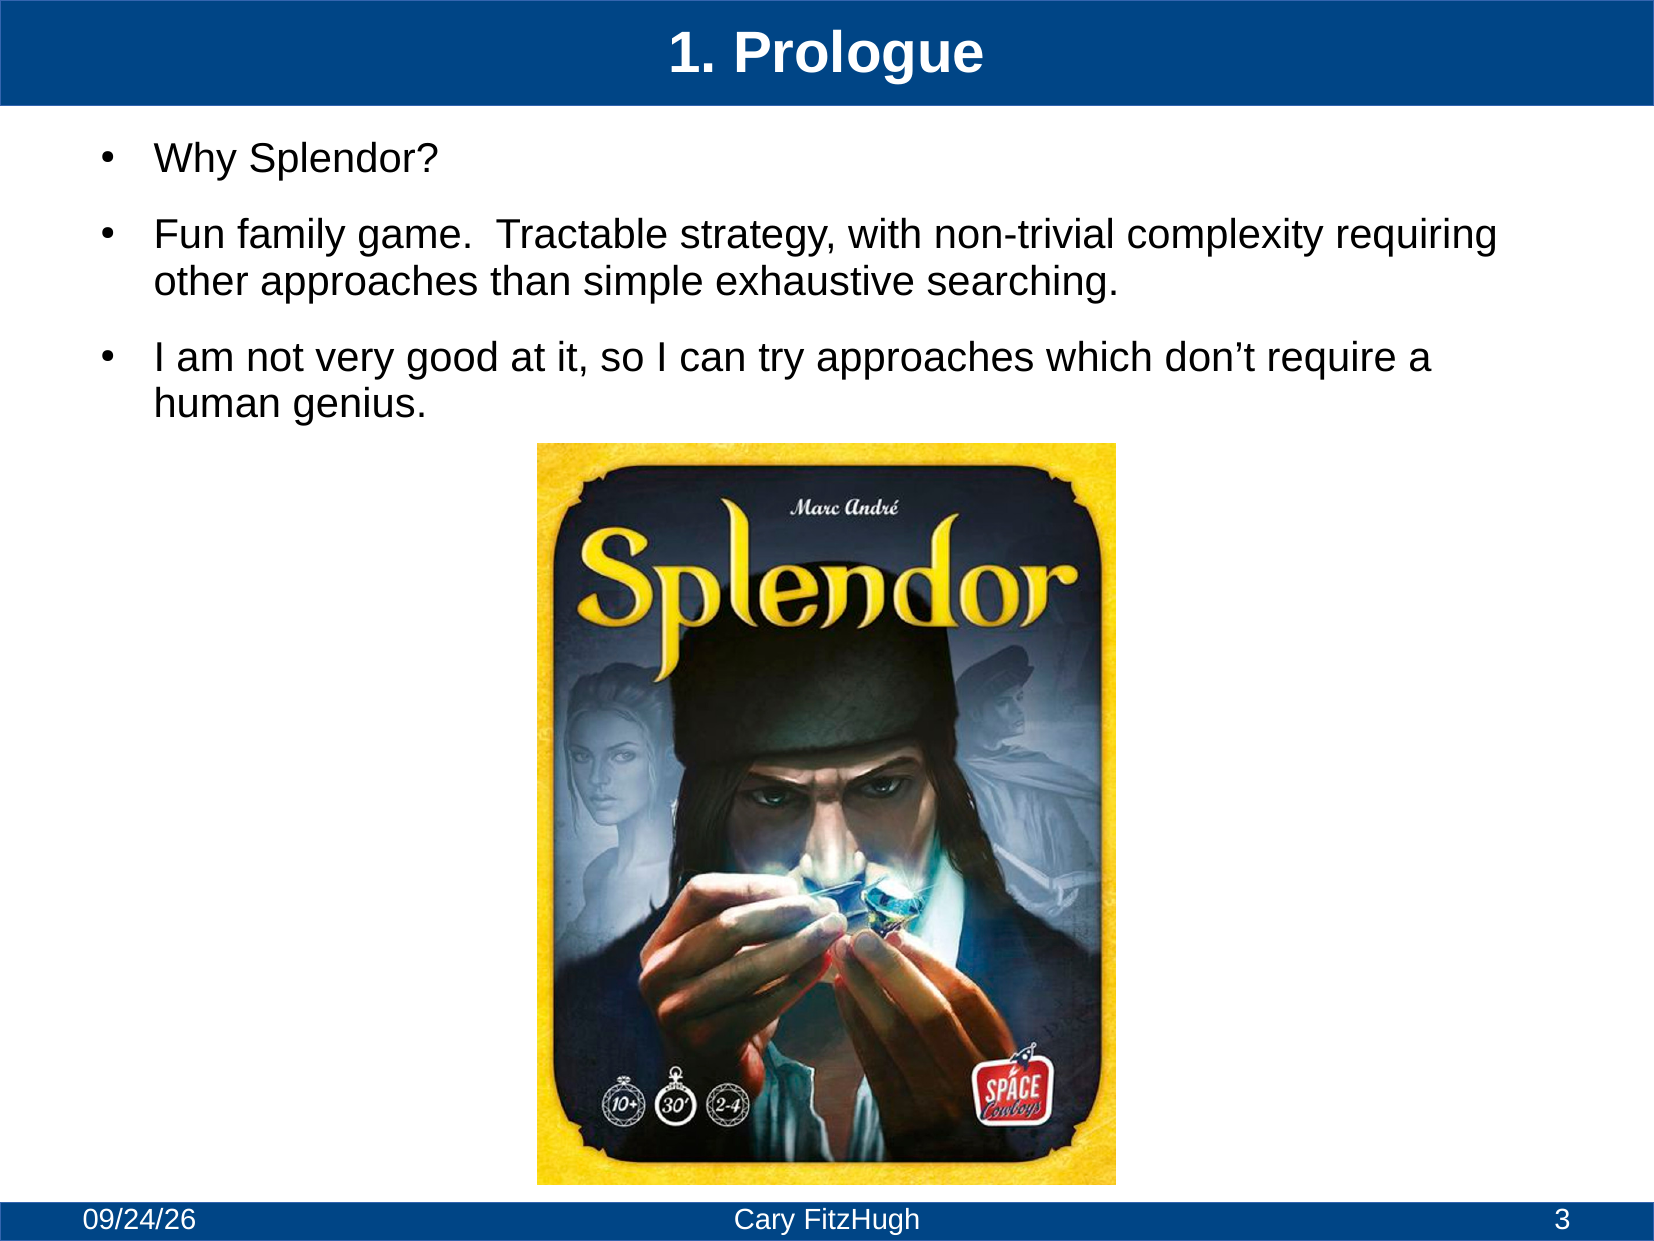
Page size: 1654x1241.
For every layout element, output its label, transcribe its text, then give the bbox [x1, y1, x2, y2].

picture [537, 443, 1116, 1186]
title 1. Prologue [0, 0, 1654, 106]
list Why Splendor? Fun family game. Tractable strategy, with non-trivial complexity requiring other approaches than simple exhaustive searching. I am not very good at it, so I can try approaches which don’t require a human genius. [82, 135, 1571, 1171]
